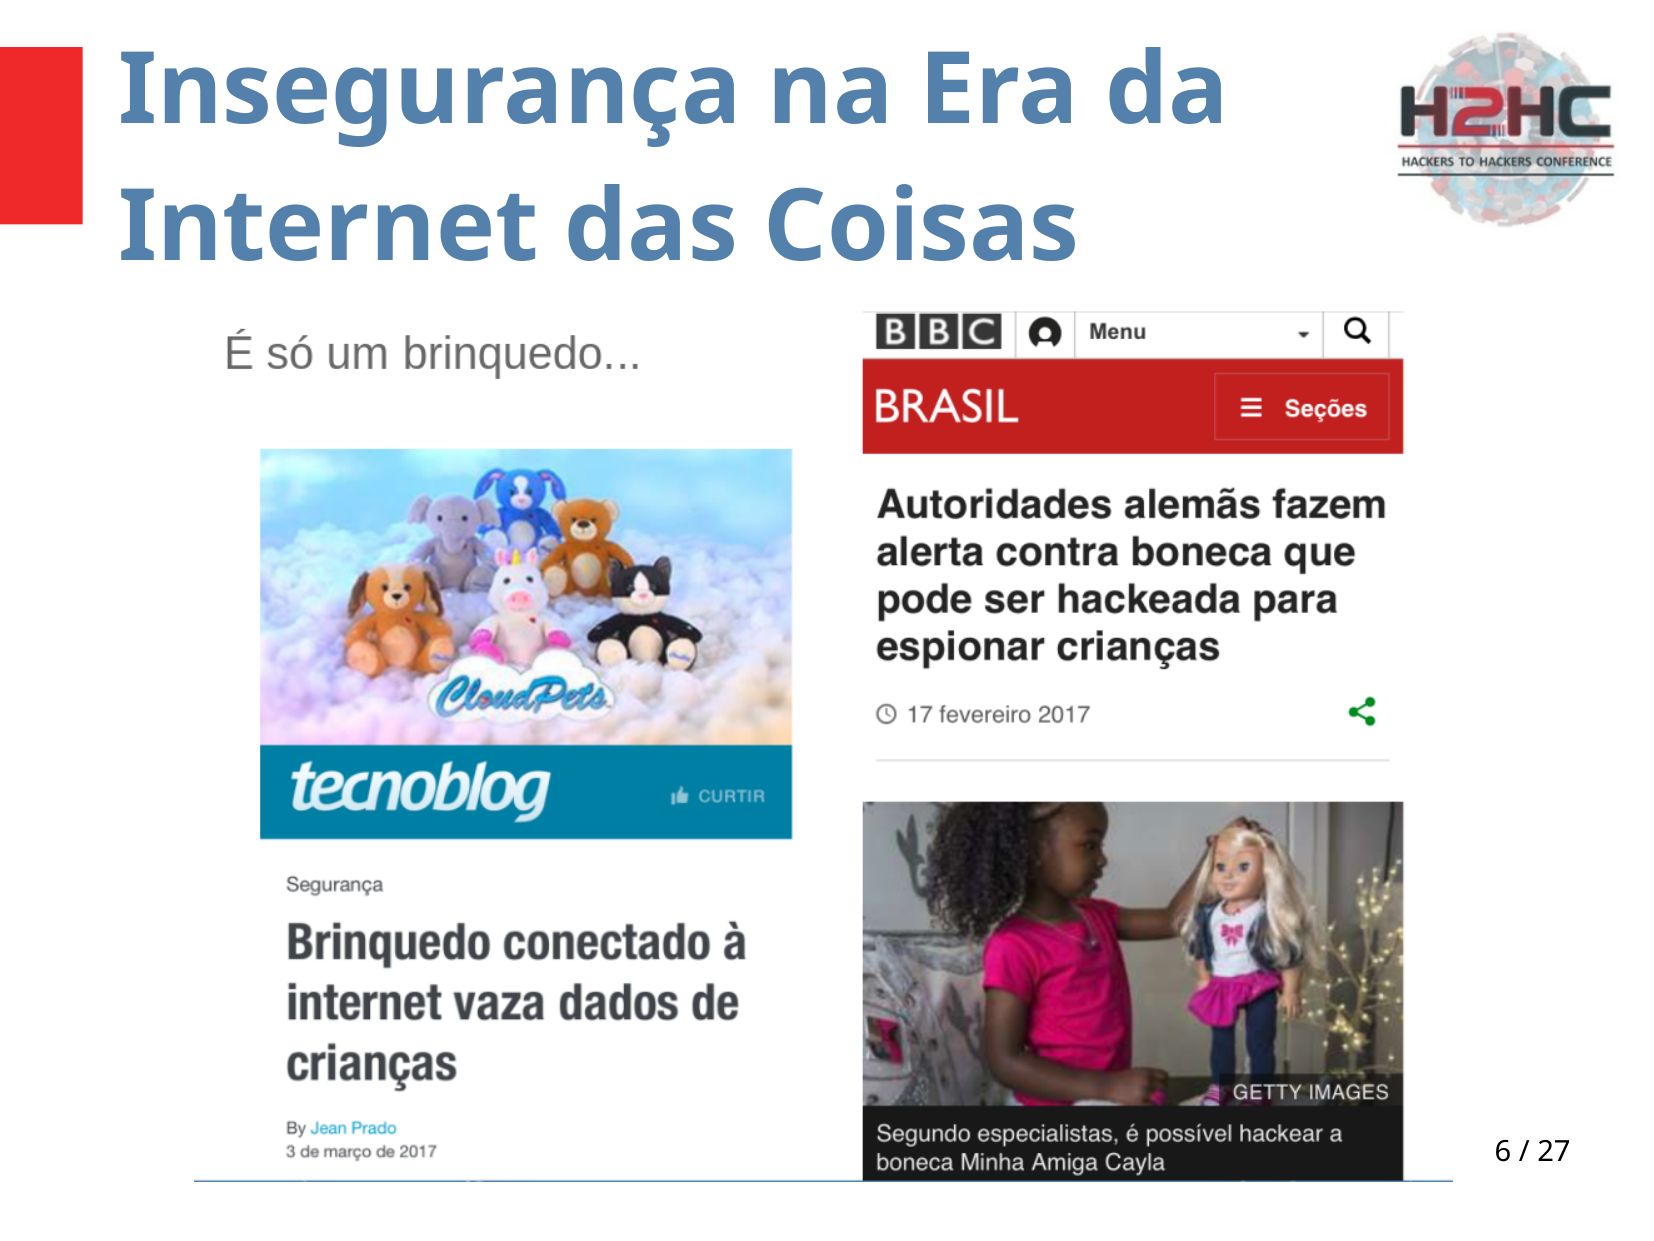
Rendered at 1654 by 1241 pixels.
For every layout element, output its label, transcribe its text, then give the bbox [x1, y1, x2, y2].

picture [194, 284, 1453, 1182]
title Insegurança na Era da Internet das Coisas [118, 36, 1571, 270]
picture [1299, 11, 1654, 248]
